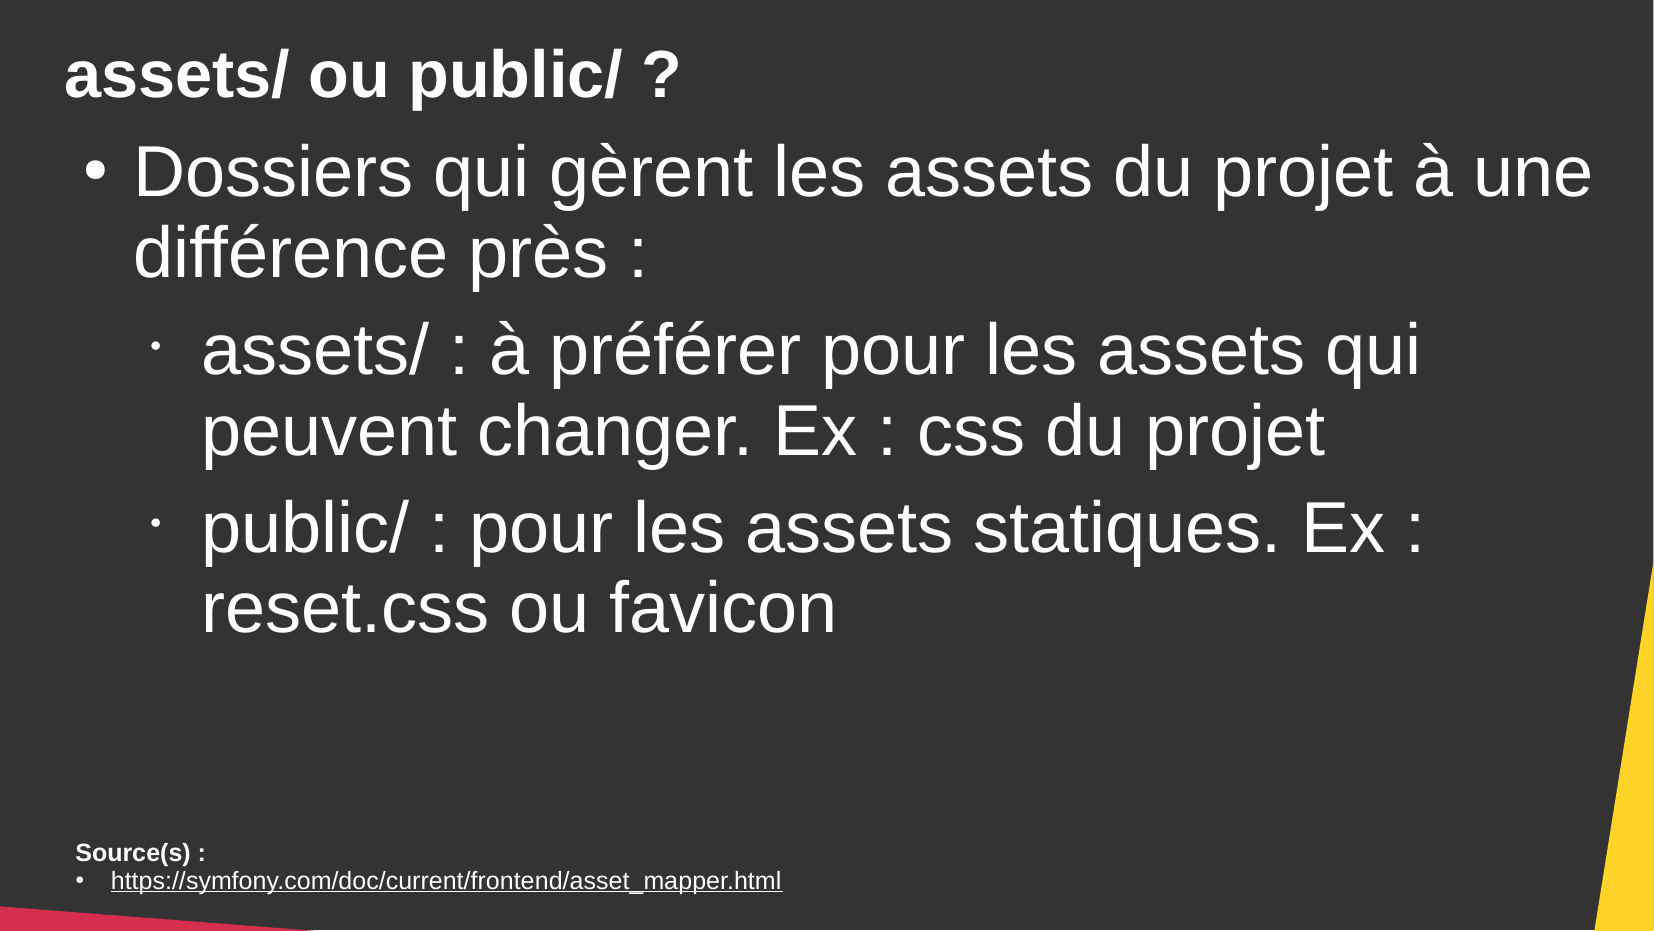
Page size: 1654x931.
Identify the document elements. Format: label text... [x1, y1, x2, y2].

title assets/ ou public/ ? [64, 37, 1365, 113]
text_box Source(s) : https://symfony.com/doc/current/frontend/asset_mapper.html [60, 803, 1546, 903]
list Dossiers qui gèrent les assets du projet à une différence près : assets/ : à préférer pour les assets qui peuvent changer. Ex : css du projet public/ : pour les assets statiques. Ex : reset.css ou favicon [65, 131, 1630, 650]
text_box [0, 906, 318, 931]
text_box [1594, 558, 1654, 931]
